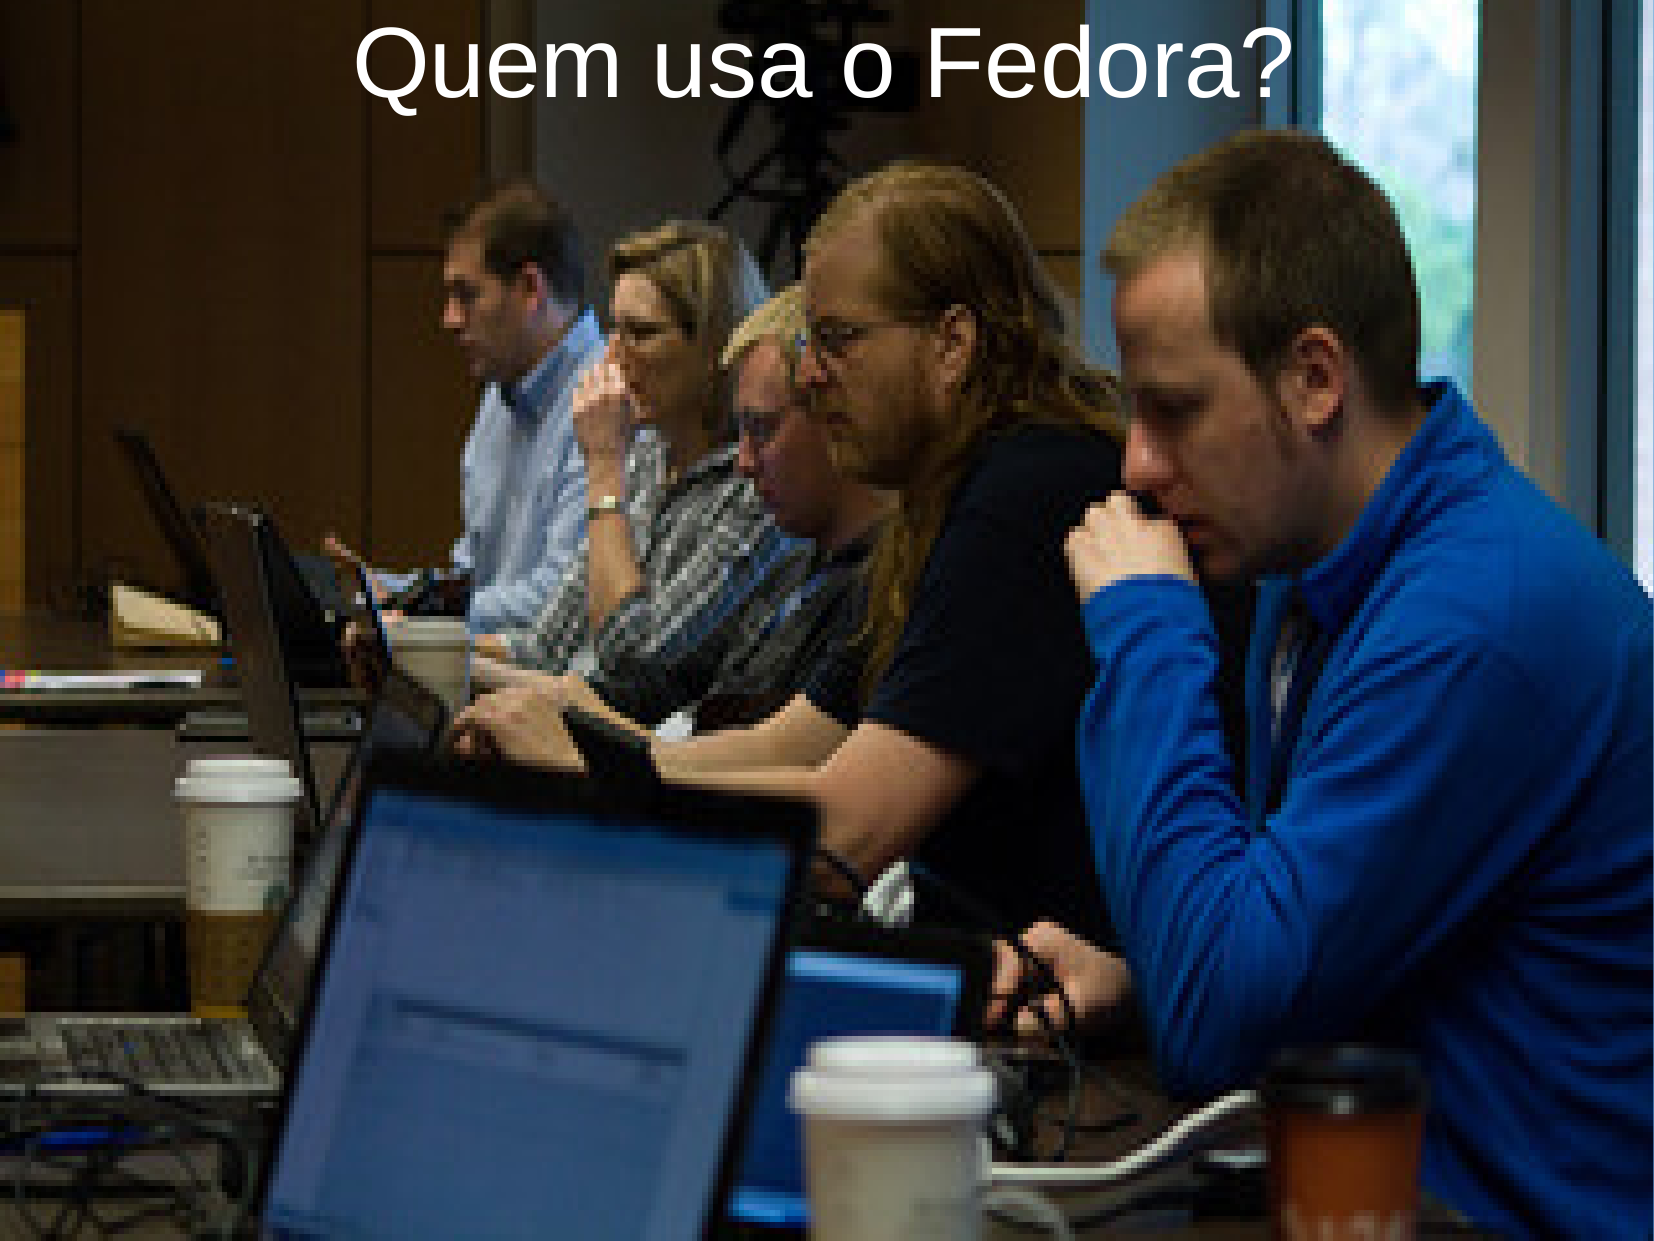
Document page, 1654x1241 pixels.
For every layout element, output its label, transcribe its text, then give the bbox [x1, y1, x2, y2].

text_box Quem usa o Fedora? [337, 0, 1311, 151]
picture [0, 0, 1654, 1241]
